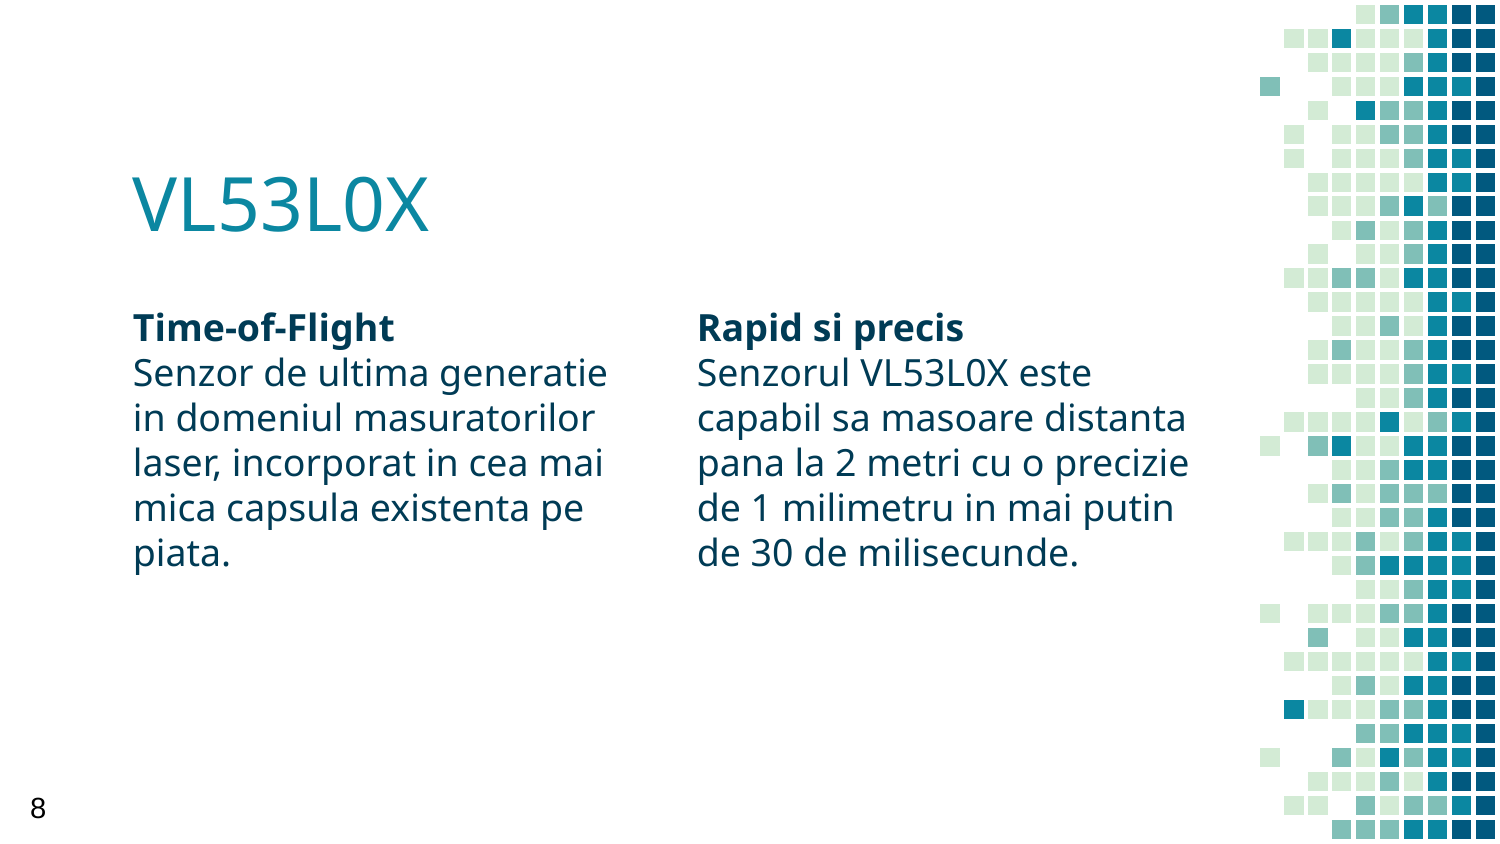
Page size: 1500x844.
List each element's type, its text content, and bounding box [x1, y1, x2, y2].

list Time-of-Flight Senzor de ultima generatie in domeniul masuratorilor laser, incorporat in cea mai mica capsula existenta pe piata. [117, 289, 650, 796]
slide_number <number> [15, 774, 105, 839]
title VL53L0X [117, 121, 1227, 262]
list Rapid si precis Senzorul VL53L0X este capabil sa masoare distanta pana la 2 metri cu o precizie de 1 milimetru in mai putin de 30 de milisecunde. [681, 289, 1214, 796]
